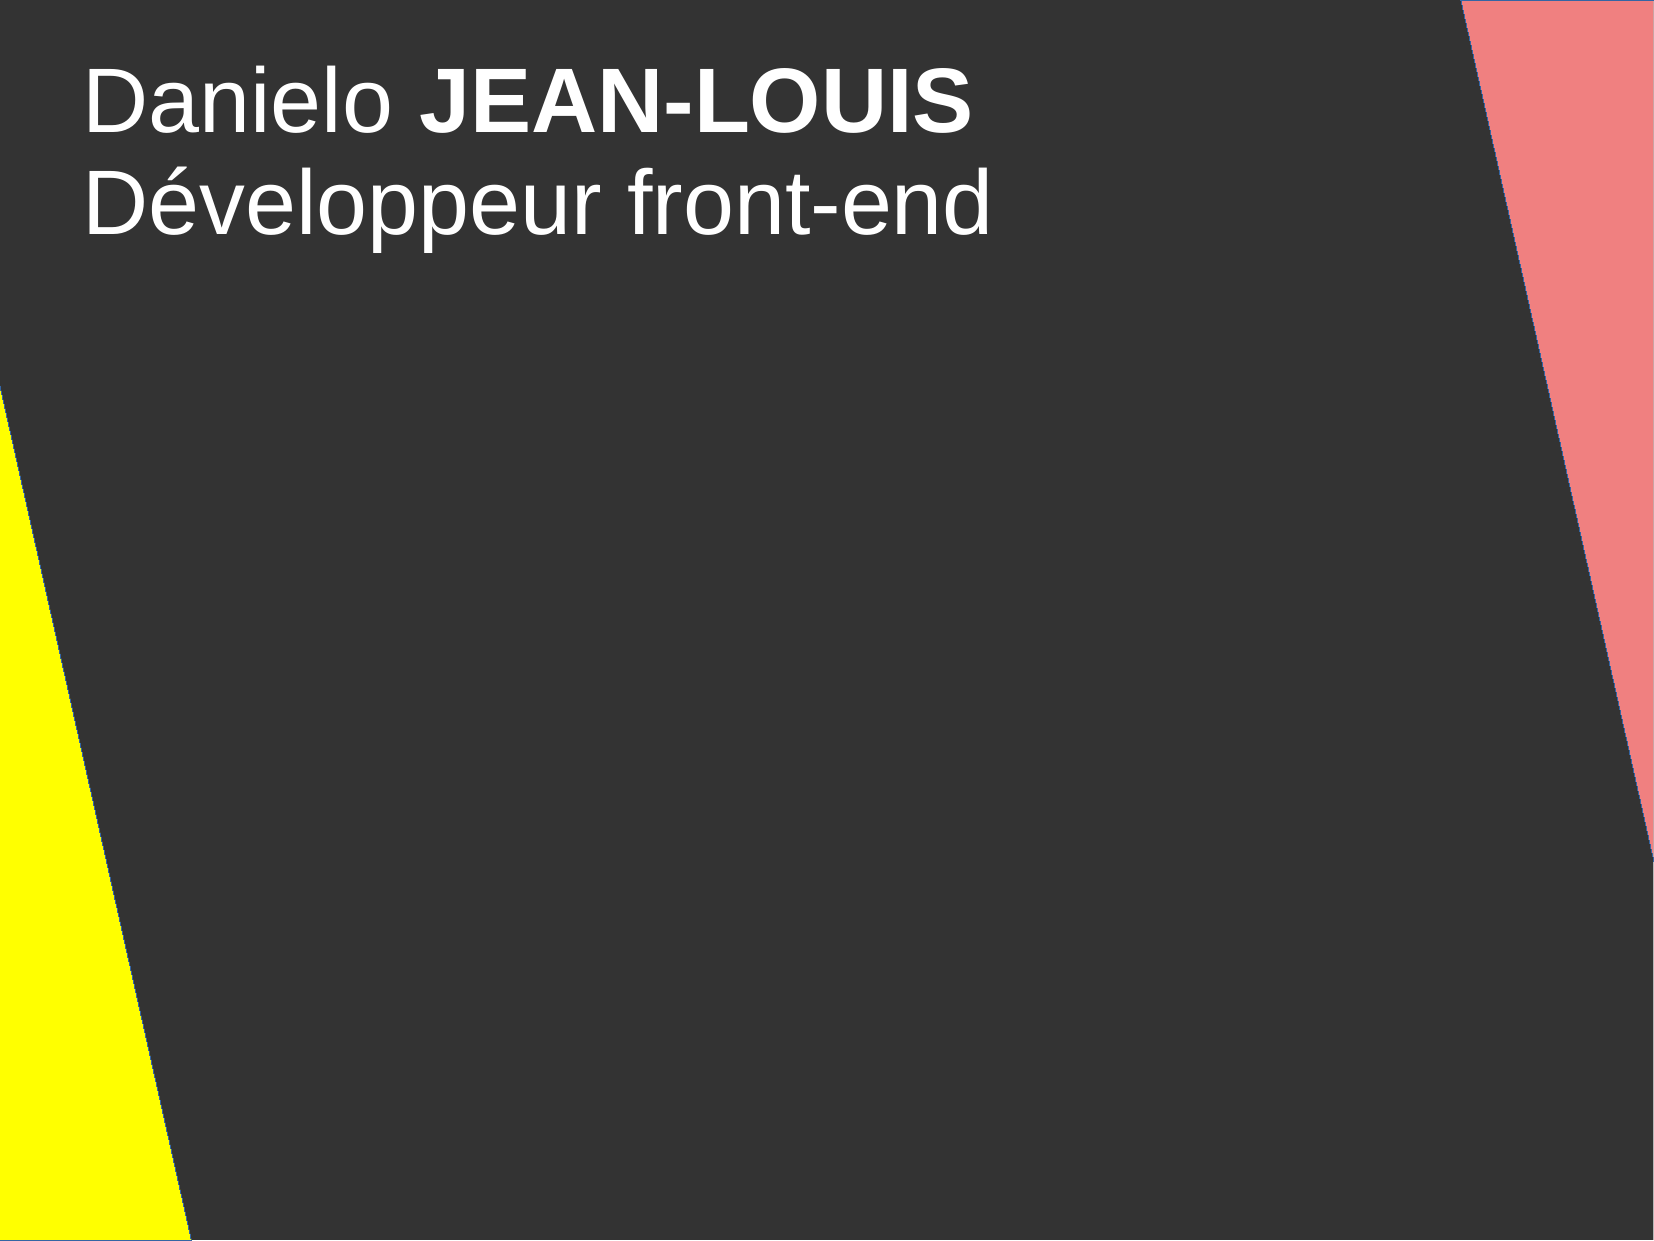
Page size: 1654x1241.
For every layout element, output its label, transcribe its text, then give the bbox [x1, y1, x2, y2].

text_box [0, 385, 192, 1241]
text_box [1460, 0, 1654, 862]
subtitle Danielo JEAN-LOUIS Développeur front-end [82, 49, 1571, 1010]
